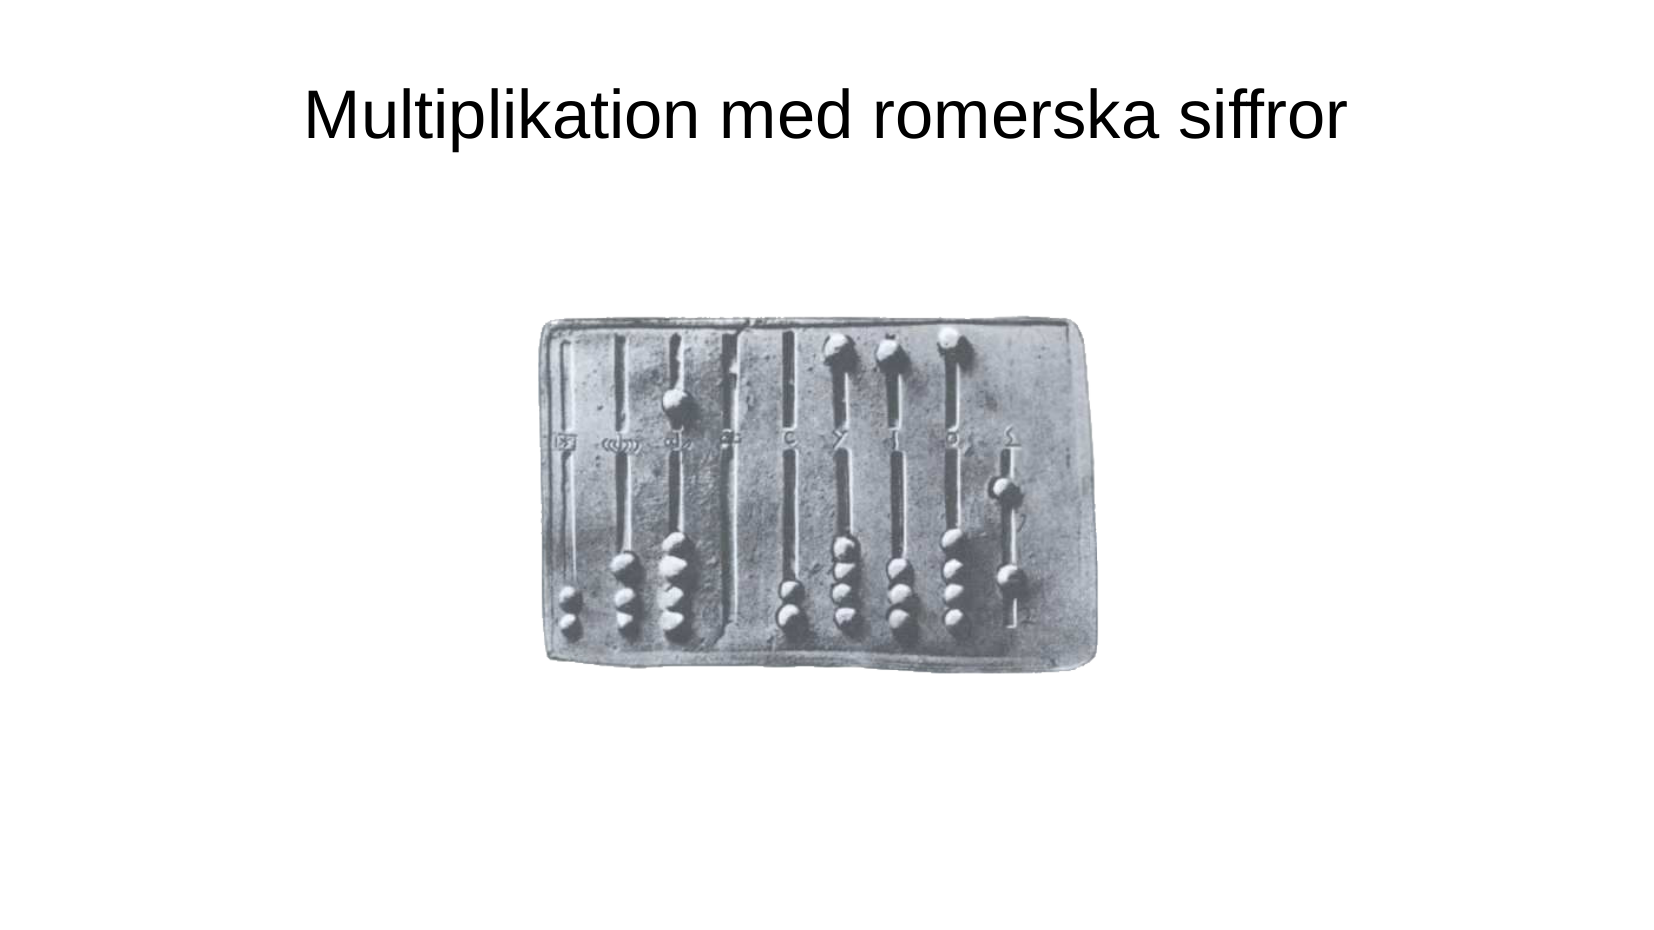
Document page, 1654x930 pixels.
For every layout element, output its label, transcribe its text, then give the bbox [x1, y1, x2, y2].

title Multiplikation med romerska siffror [82, 36, 1571, 193]
picture [531, 306, 1122, 683]
